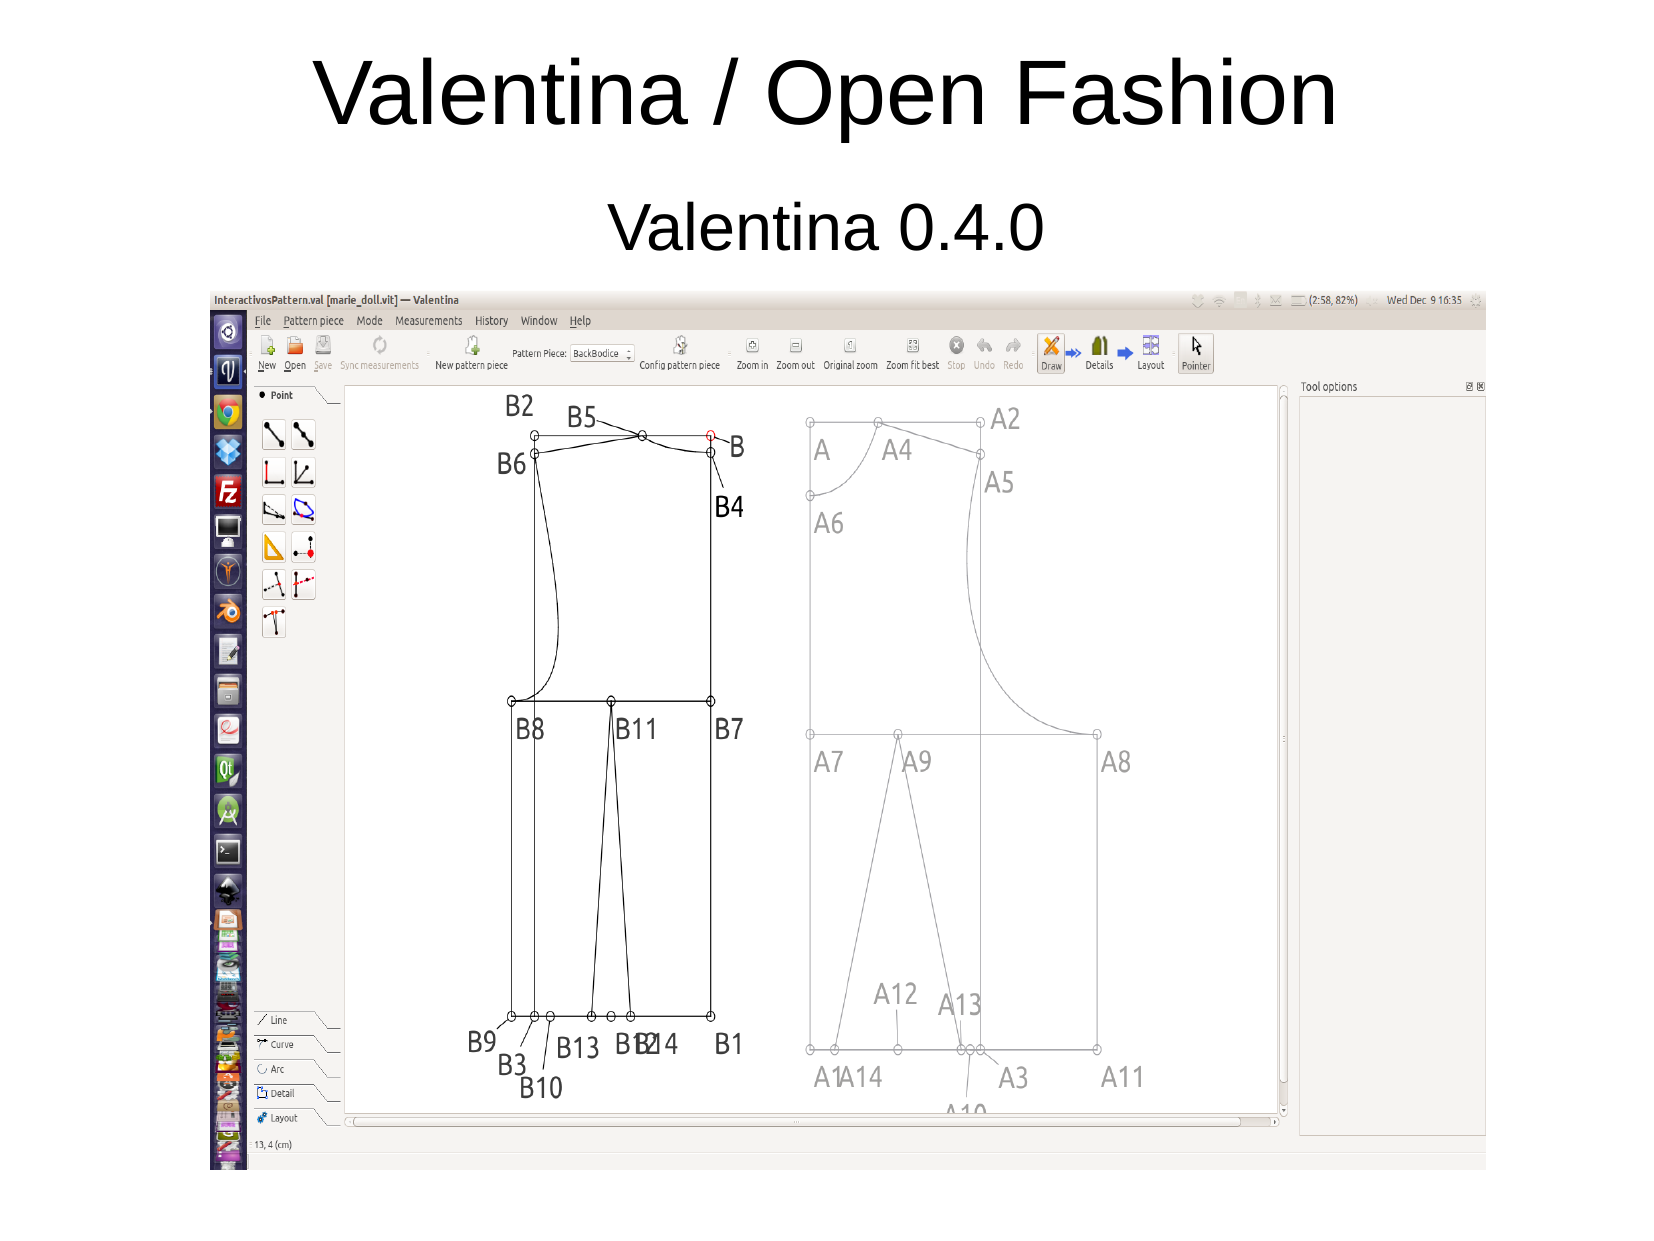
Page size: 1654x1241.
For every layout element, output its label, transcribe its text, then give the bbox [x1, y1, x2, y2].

title Valentina / Open Fashion Valentina 0.4.0 [82, 40, 1571, 266]
picture [210, 290, 1486, 1171]
